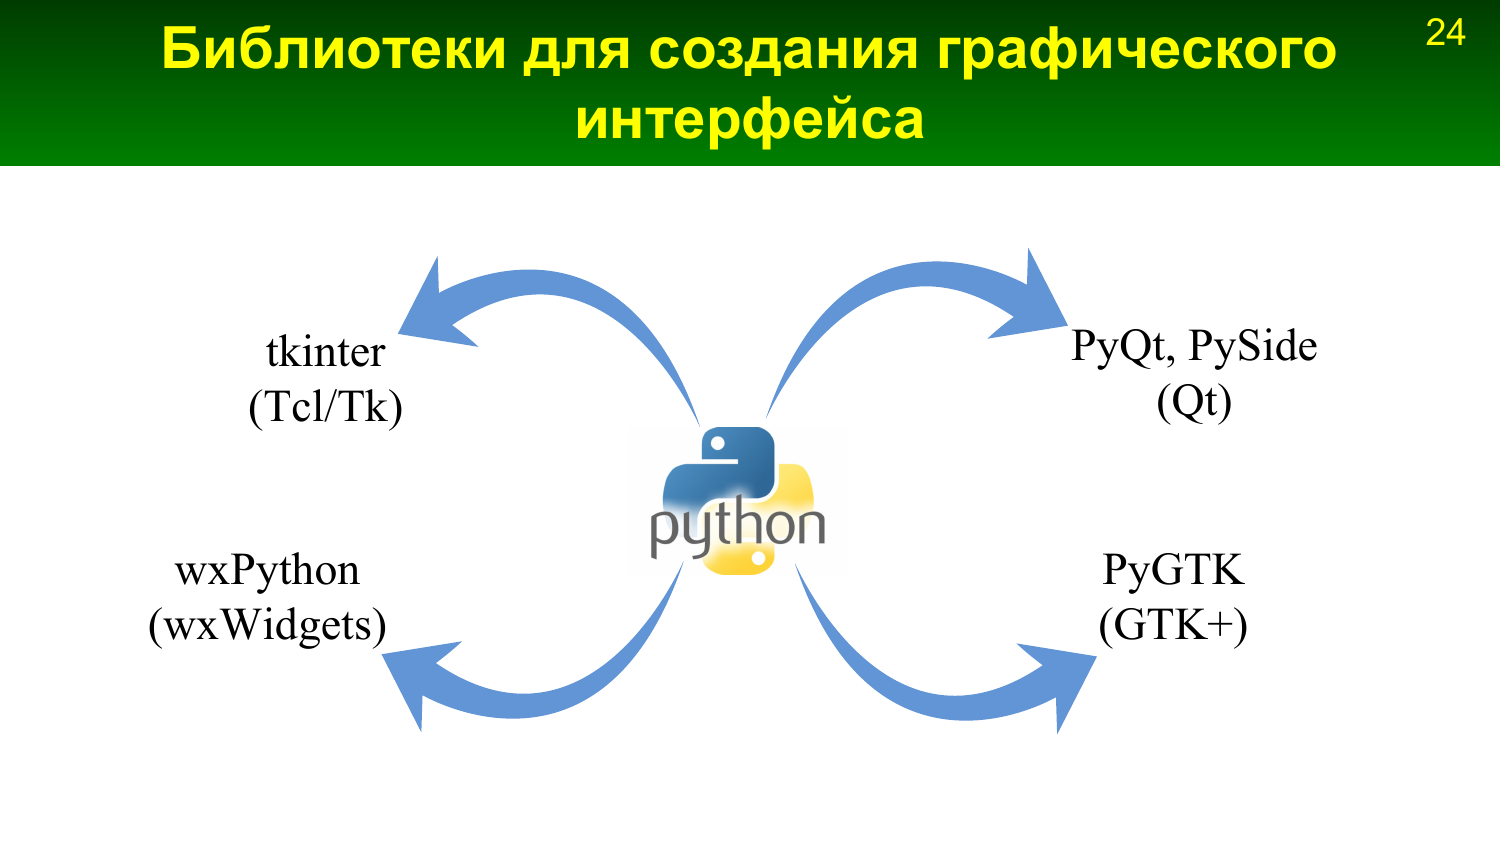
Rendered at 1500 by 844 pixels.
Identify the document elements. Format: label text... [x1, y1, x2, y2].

text_box PyGTK (GTK+) [1098, 531, 1270, 662]
title Библиотеки для создания графического интерфейса [112, 0, 1388, 168]
text_box tkinter (Tcl/Tk) [248, 312, 426, 461]
picture [372, 212, 1106, 770]
text_box PyQt, PySide (Qt) [1071, 307, 1341, 438]
text_box wxPython (wxWidgets) [147, 531, 402, 674]
